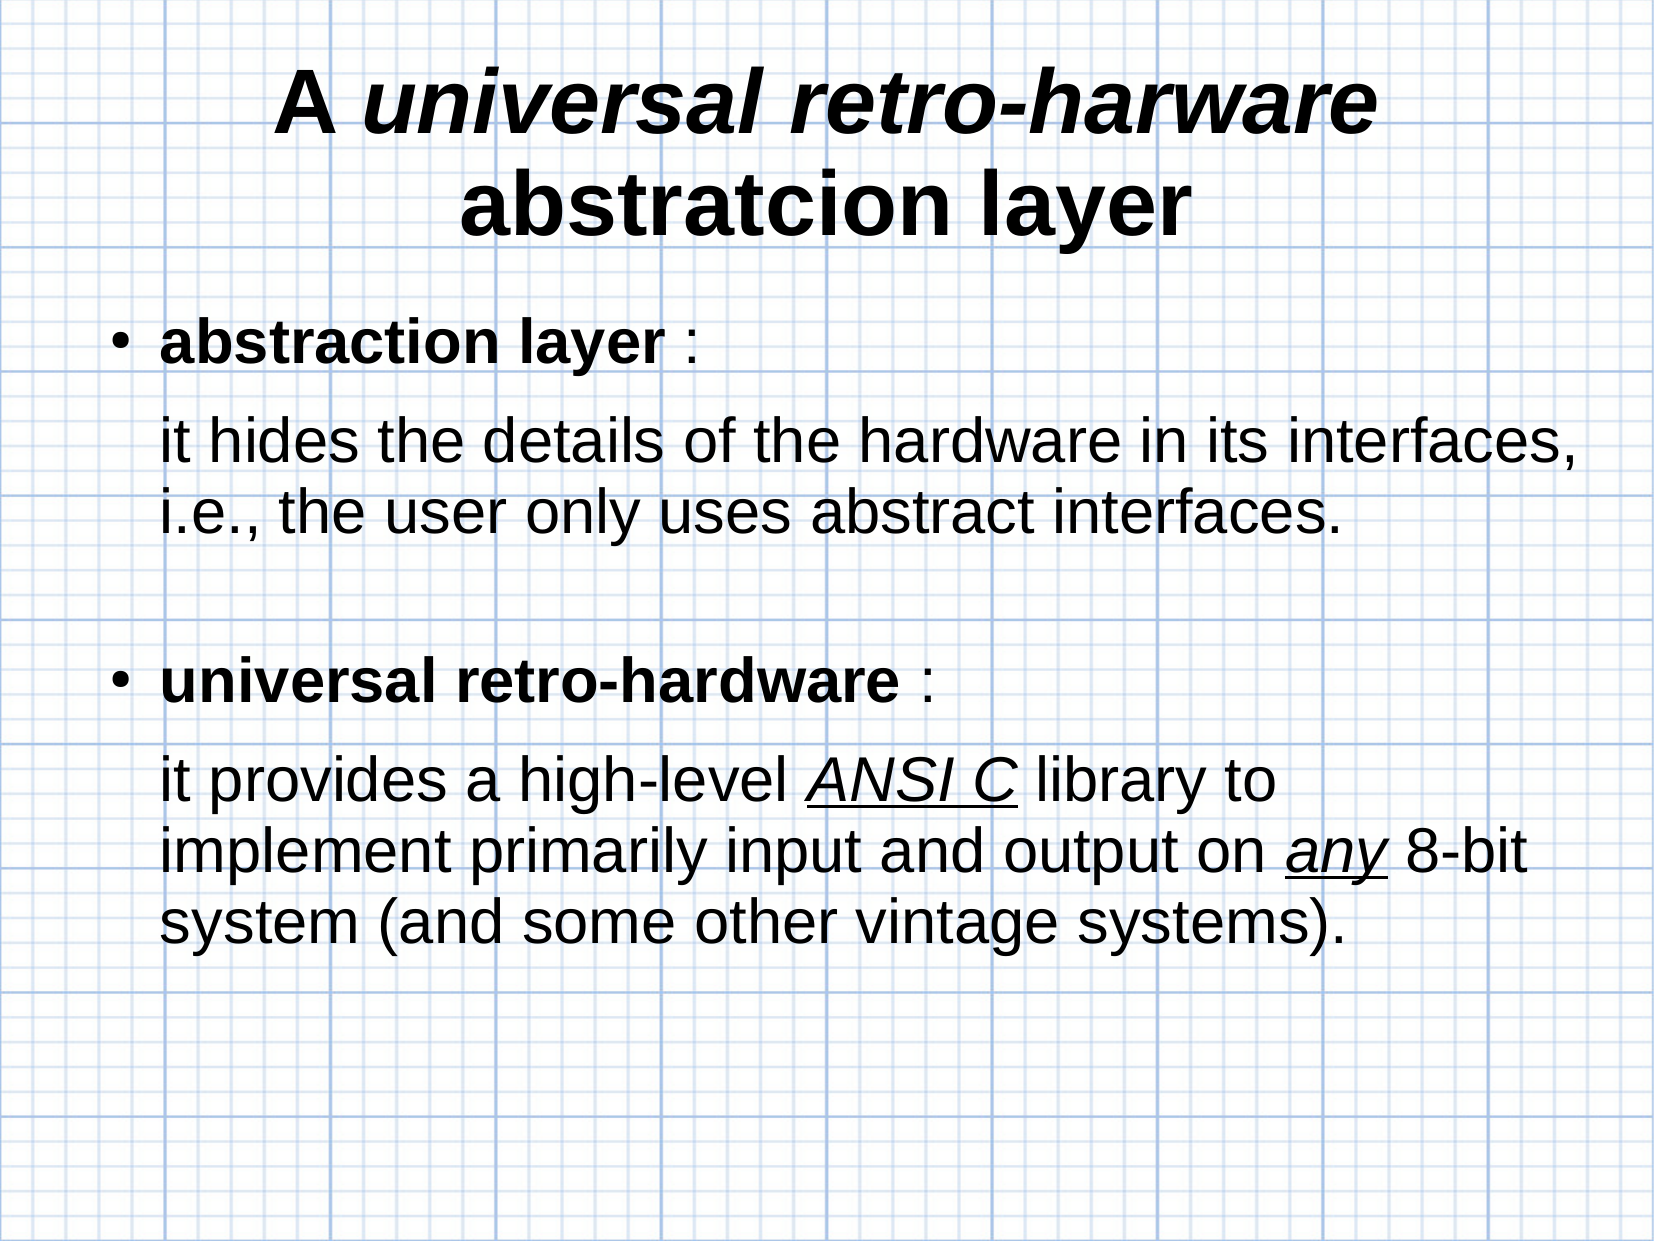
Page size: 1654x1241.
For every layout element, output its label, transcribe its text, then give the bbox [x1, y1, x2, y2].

list abstraction layer : it hides the details of the hardware in its interfaces, i.e., the user only uses abstract interfaces. universal retro-hardware : it provides a high-level ANSI C library to implement primarily input and output on any 8-bit system (and some other vintage systems). [92, 306, 1581, 1026]
title A universal retro-harware abstratcion layer [82, 49, 1571, 257]
picture [0, 0, 1654, 1241]
